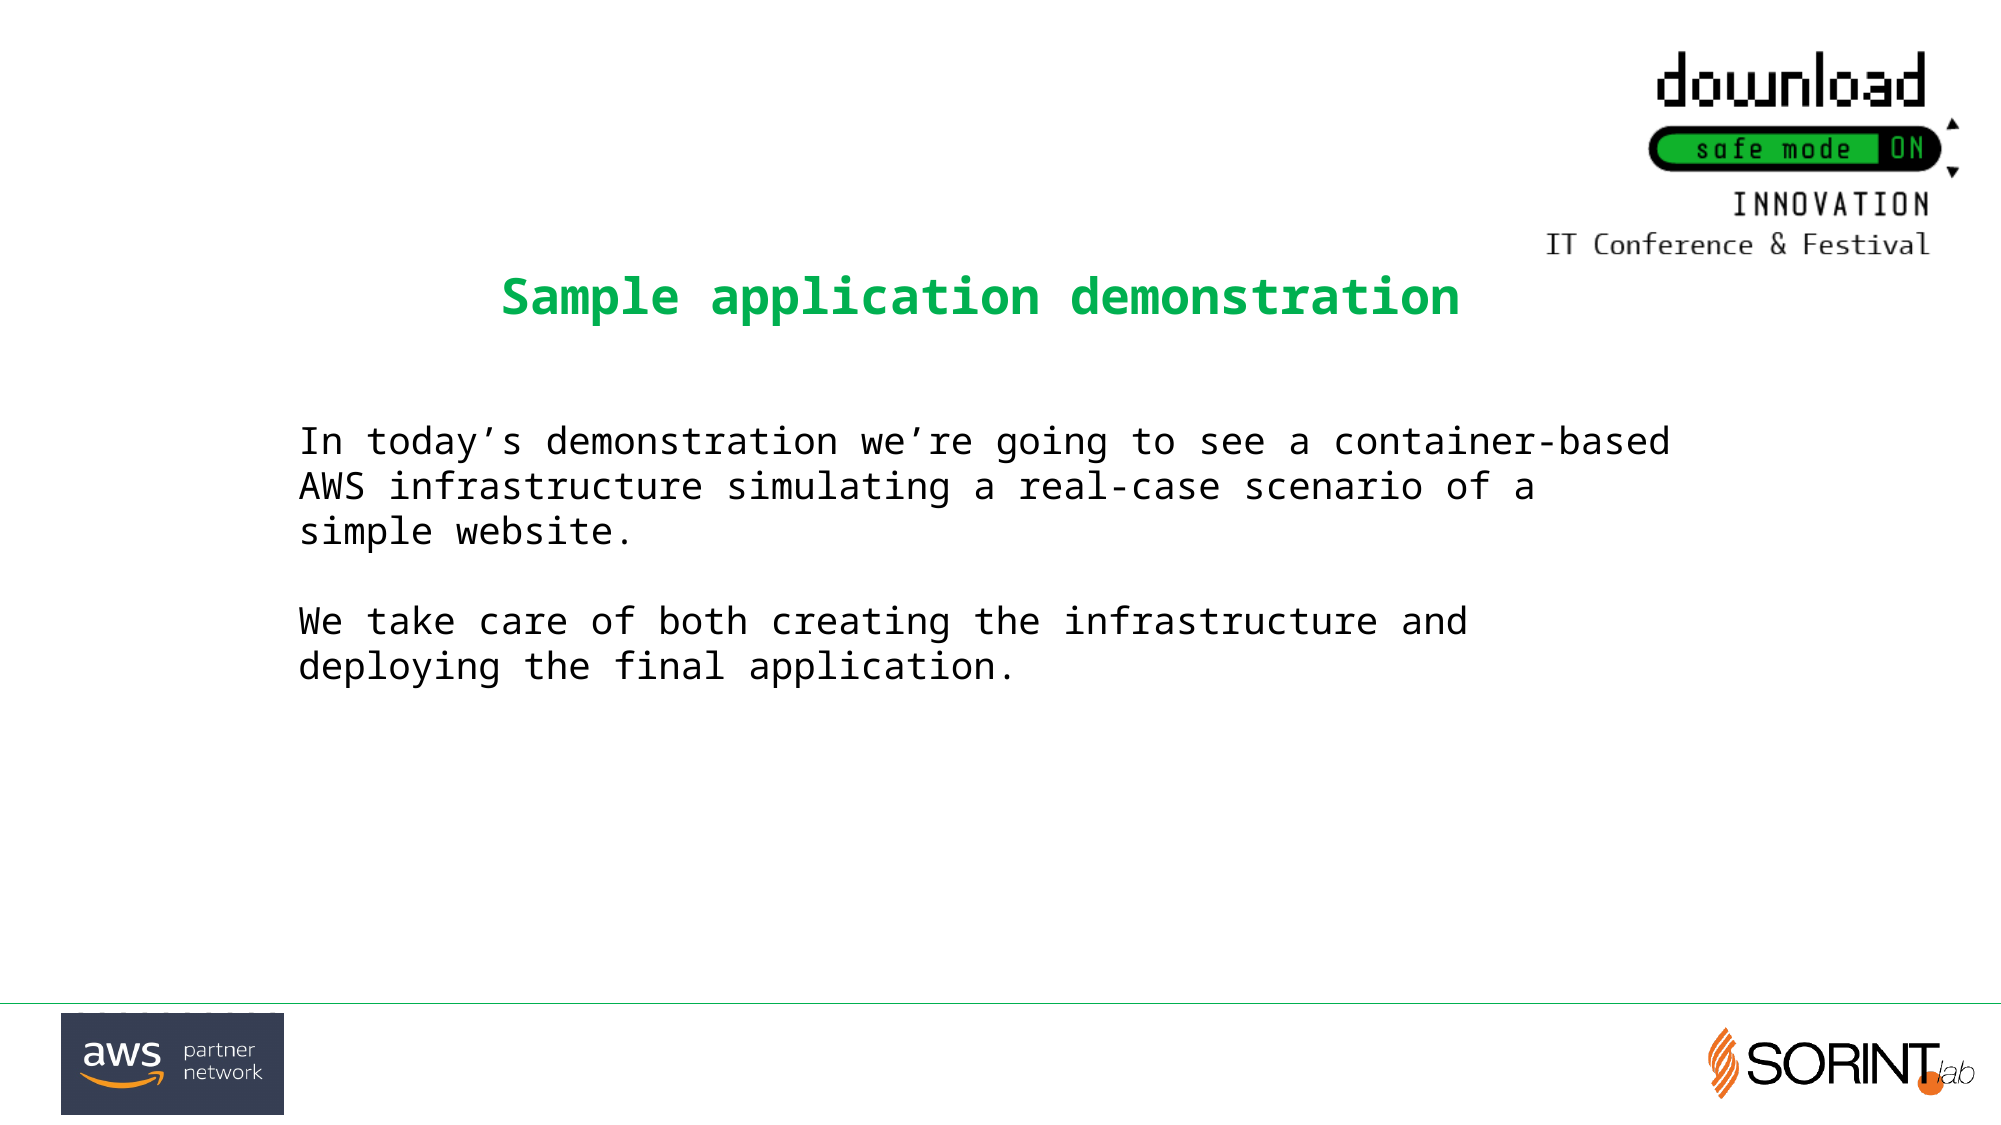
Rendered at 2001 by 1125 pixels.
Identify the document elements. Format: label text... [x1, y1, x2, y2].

title Sample application demonstration [365, 236, 1595, 340]
picture [61, 1012, 284, 1115]
picture [1706, 1027, 1976, 1099]
picture [1545, 47, 1961, 263]
text_box In today’s demonstration we’re going to see a container-based AWS infrastructure simulating a real-case scenario of a simple website. We take care of both creating the infrastructure and deploying the final application. [283, 401, 1701, 944]
